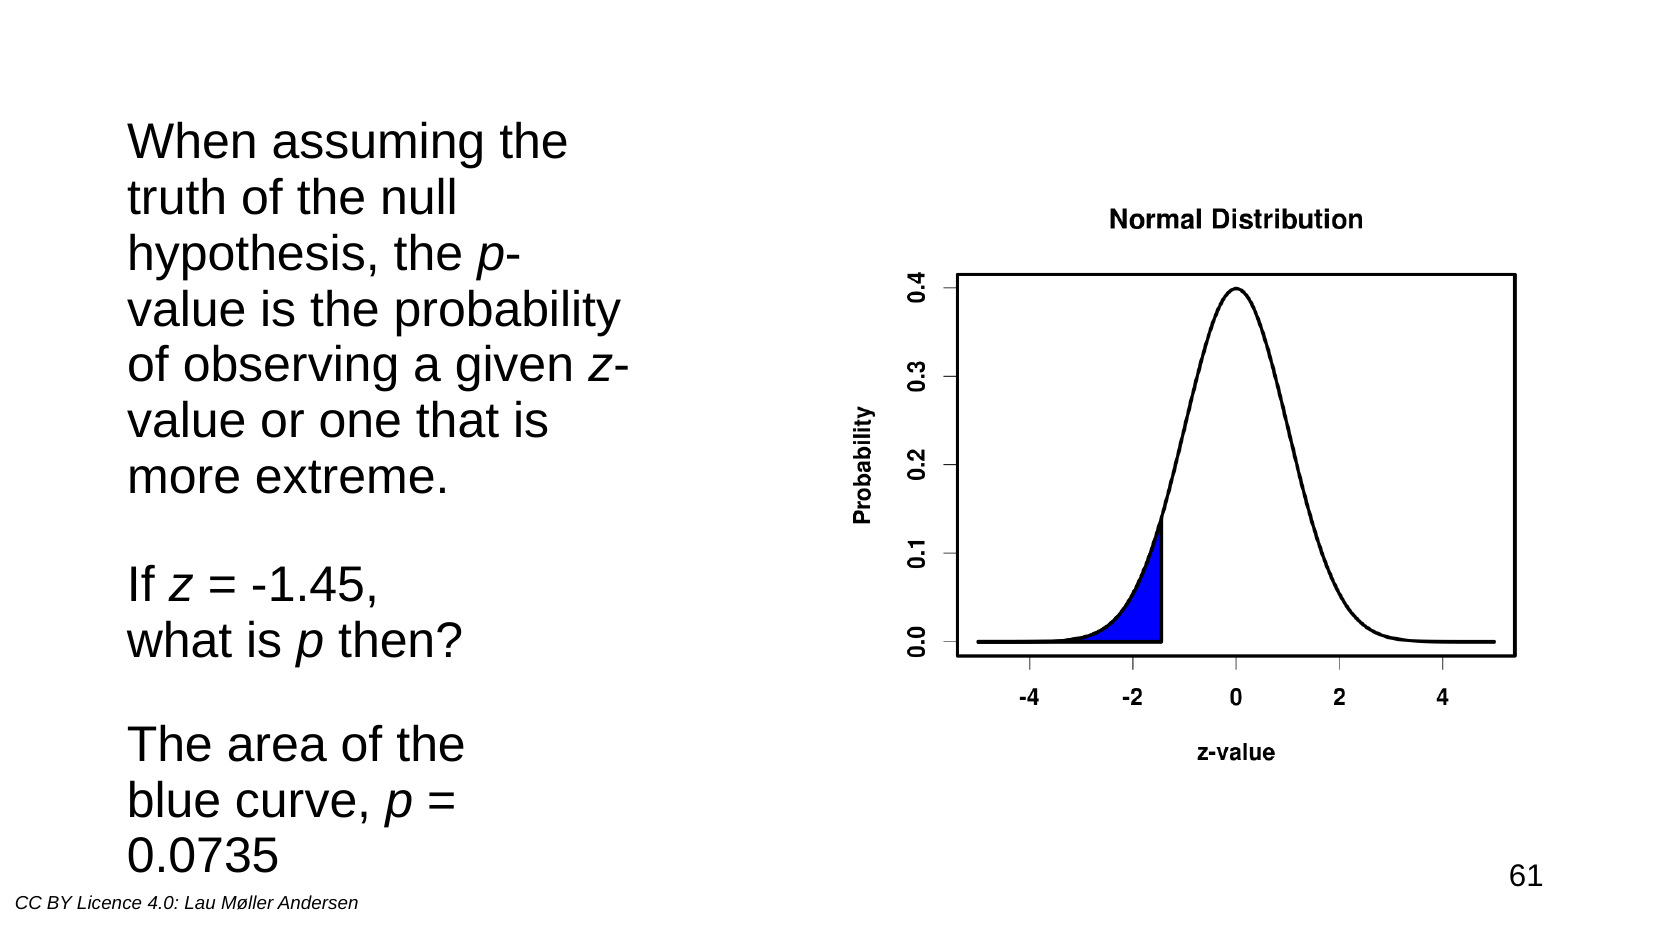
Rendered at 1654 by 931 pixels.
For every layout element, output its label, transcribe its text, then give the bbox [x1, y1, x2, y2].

text_box If z = -1.45, what is p then? [112, 549, 502, 676]
text_box CC BY Licence 4.0: Lau Møller Andersen [0, 885, 387, 921]
text_box When assuming the truth of the null hypothesis, the p-value is the probability of observing a given z-value or one that is more extreme. [112, 106, 656, 512]
picture [845, 162, 1572, 795]
text_box The area of the blue curve, p = 0.0735 [112, 708, 585, 891]
text_box <nummer> [1494, 850, 1654, 921]
